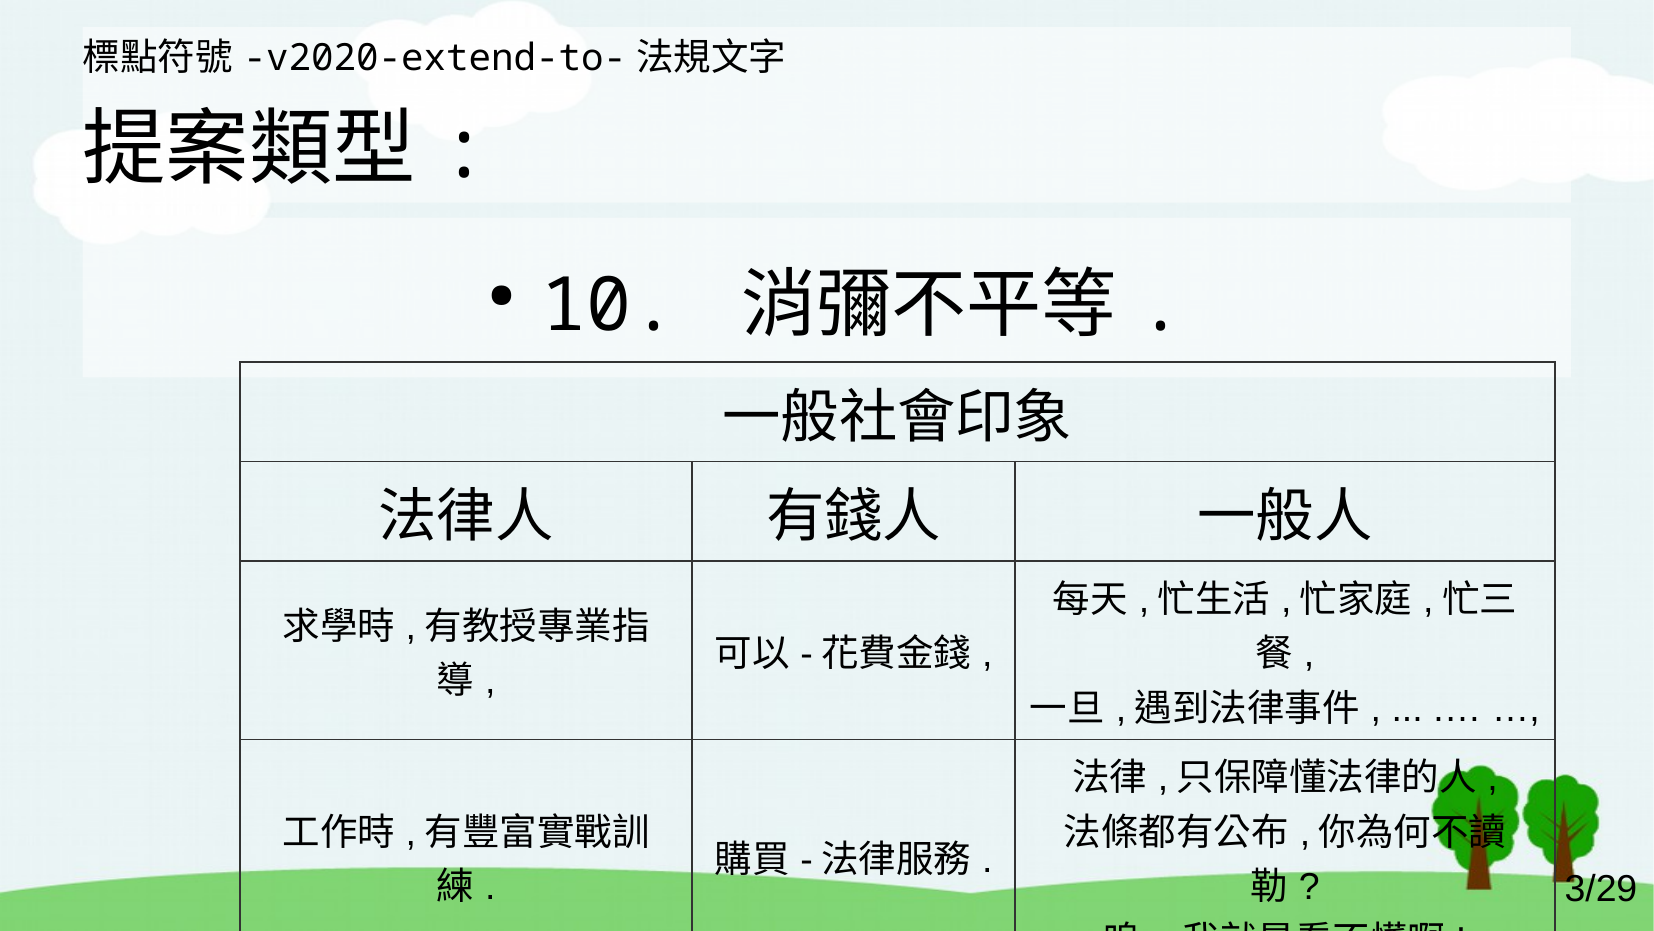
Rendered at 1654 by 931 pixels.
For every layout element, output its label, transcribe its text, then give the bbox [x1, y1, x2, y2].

text_box <編號>/29 [1556, 860, 1653, 931]
table_cell 每天,忙生活,忙家庭,忙三餐, 一旦,遇到法律事件, ... .… …, [1016, 562, 1554, 739]
table_cell 法律,只保障懂法律的人, 法條都有公布,你為何不讀勒? 嗚~我就是看不懂啊! [1016, 740, 1554, 931]
table_cell 法律人 [241, 462, 691, 560]
list 10. 消彌不平等. [82, 217, 1571, 378]
table_cell 工作時,有豐富實戰訓練. [241, 740, 691, 931]
table_cell 可以-花費金錢, [693, 562, 1014, 739]
title 標點符號-v2020-extend-to-法規文字 提案類型: [82, 37, 1571, 193]
table_cell 求學時,有教授專業指導, [241, 562, 691, 739]
table_header 一般社會印象 [241, 363, 1554, 461]
table_cell 購買-法律服務. [693, 740, 1014, 931]
table_cell 一般人 [1016, 462, 1554, 560]
picture [0, 0, 1654, 931]
table_cell 有錢人 [693, 462, 1014, 560]
